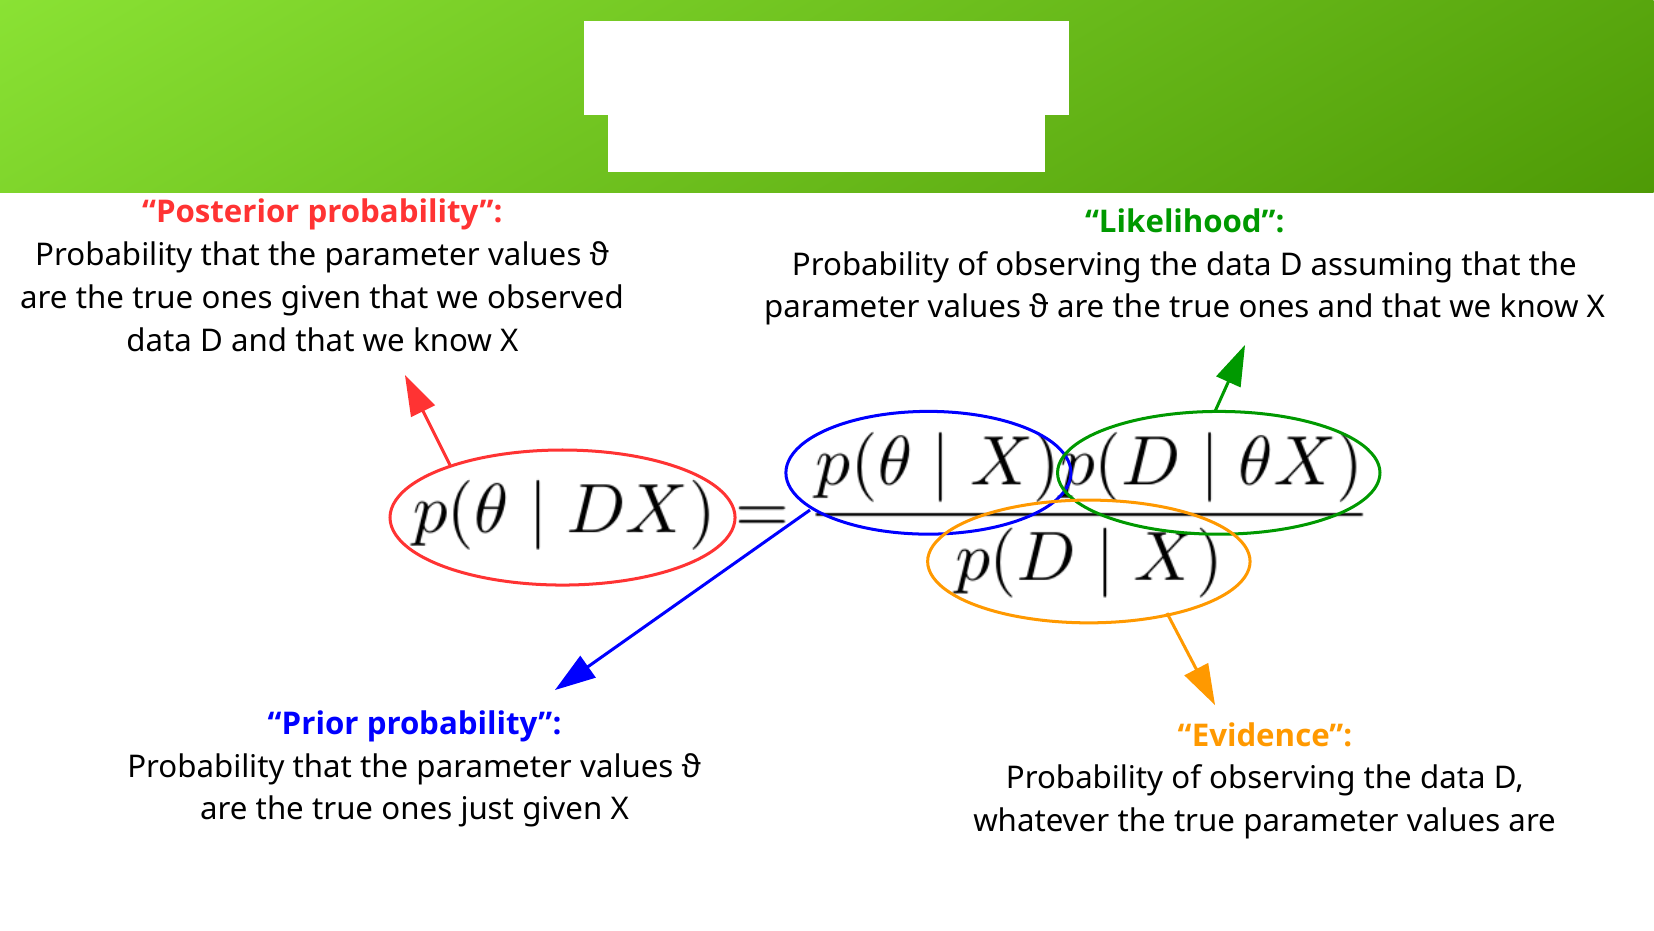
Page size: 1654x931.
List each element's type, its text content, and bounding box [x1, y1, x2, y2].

picture [1171, 393, 1415, 636]
text_box “Evidence”: Probability of observing the data D, whatever the true parameter values are [942, 694, 1588, 860]
text_box [785, 411, 1381, 623]
text_box “Posterior probability”: Probability that the parameter values ϑ are the true ones given that we observed data D and that we know X [0, 174, 646, 376]
text_box “Likelihood”: Probability of observing the data D assuming that the parameter values ϑ are the true ones and that we know X [735, 162, 1636, 364]
picture [1057, 492, 1072, 501]
title Bayes theorem for parametric models [0, 0, 1654, 193]
text_box [390, 450, 736, 586]
picture [368, 393, 1221, 636]
text_box “Prior probability”: Probability that the parameter values ϑ are the true ones just given X [92, 682, 738, 848]
